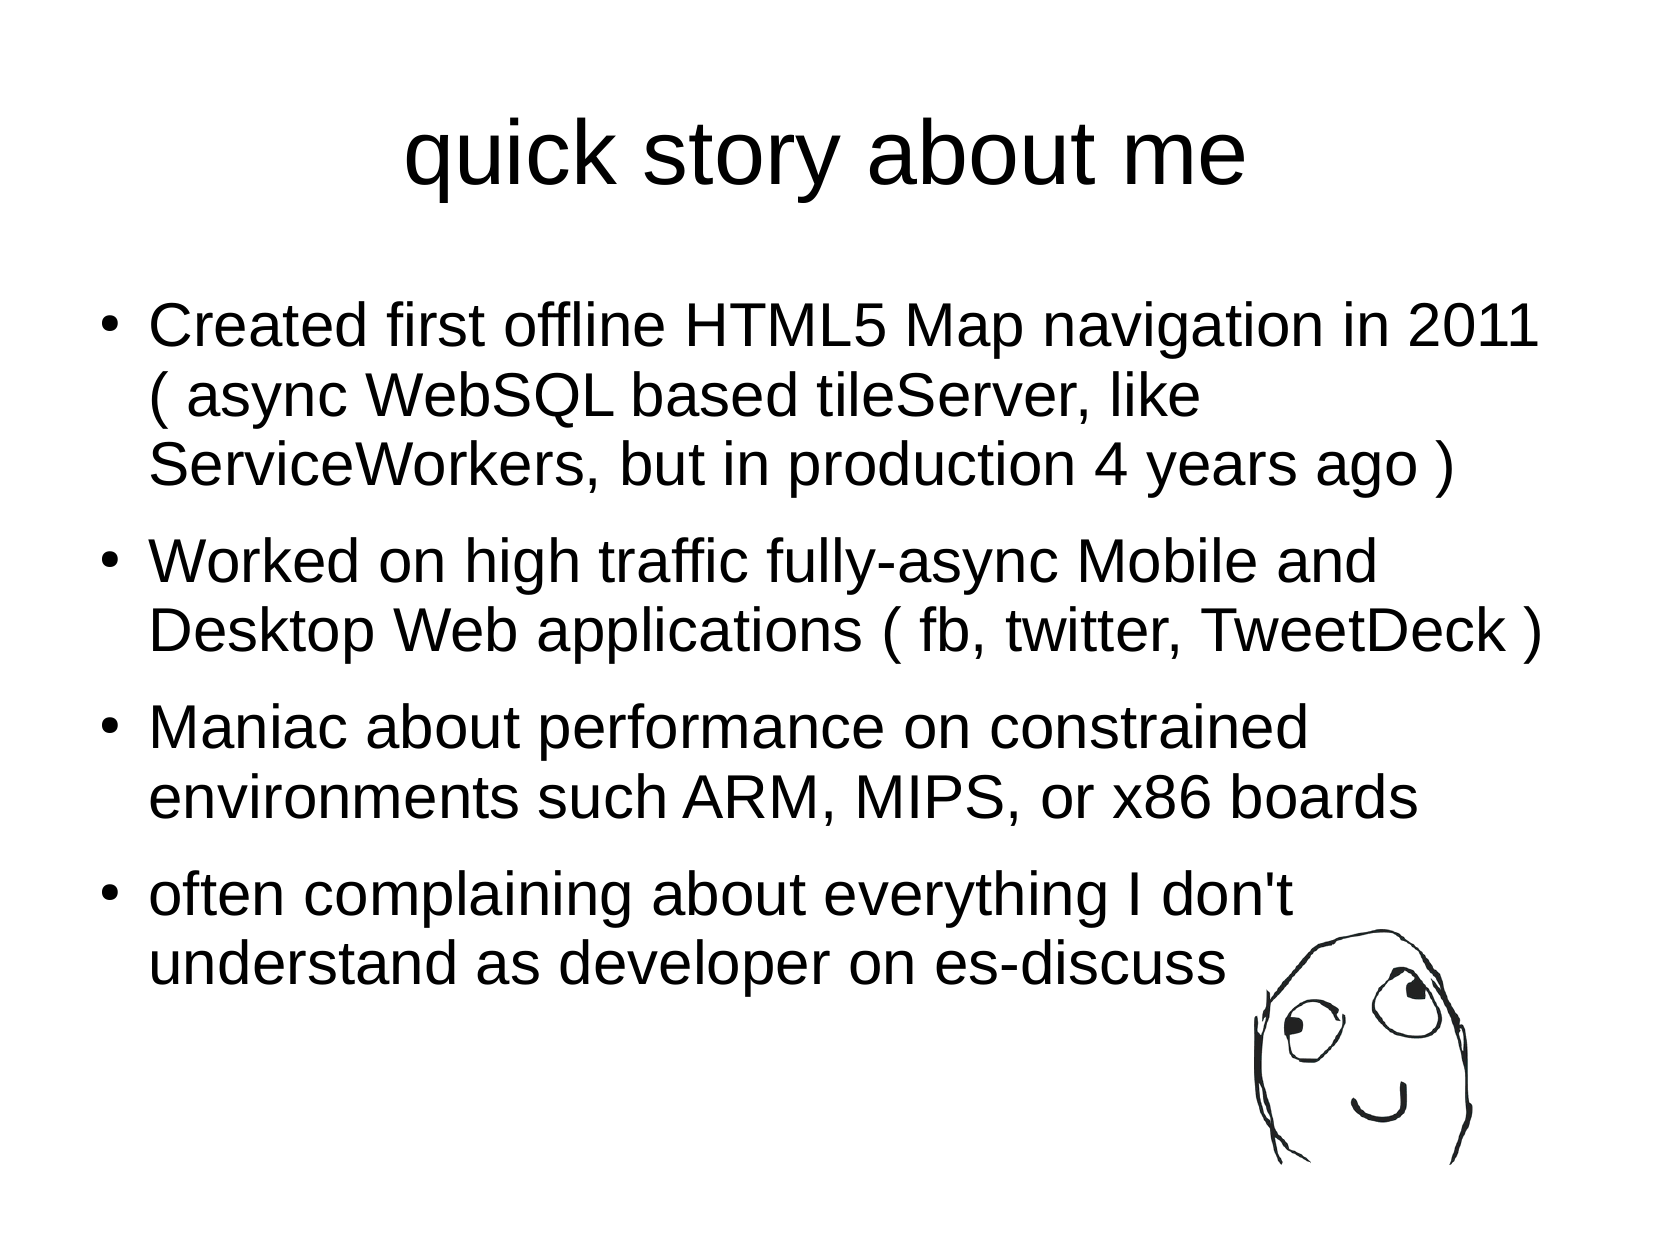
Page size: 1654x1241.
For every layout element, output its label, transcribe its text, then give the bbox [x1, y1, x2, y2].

title quick story about me [82, 49, 1571, 257]
picture [1245, 929, 1480, 1165]
list Created first offline HTML5 Map navigation in 2011 ( async WebSQL based tileServer, like ServiceWorkers, but in production 4 years ago ) Worked on high traffic fully-async Mobile and Desktop Web applications ( fb, twitter, TweetDeck ) Maniac about performance on constrained environments such ARM, MIPS, or x86 boards often complaining about everything I don't understand as developer on es-discuss [82, 290, 1571, 1010]
